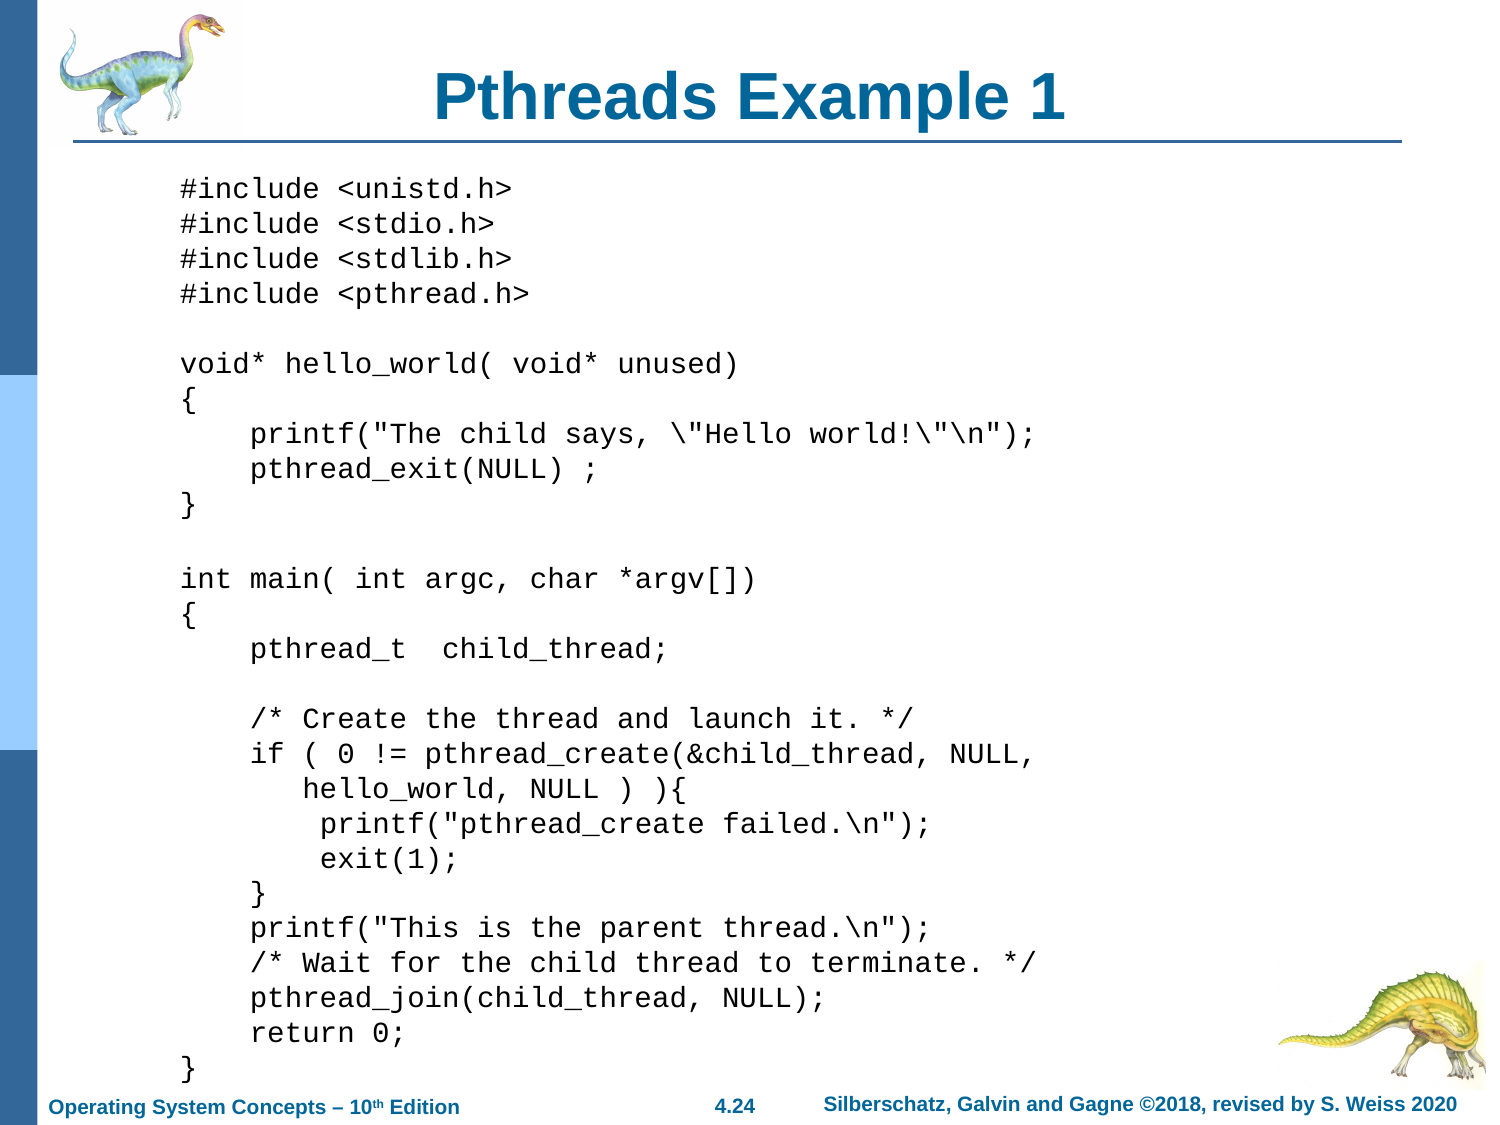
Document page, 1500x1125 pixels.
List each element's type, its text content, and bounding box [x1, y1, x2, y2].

picture [1291, 959, 1486, 1090]
text_box #include <unistd.h> #include <stdio.h> #include <stdlib.h> #include <pthread.h> void* hello_world( void* unused) { printf("The child says, \"Hello world!\"\n"); pthread_exit(NULL) ; } int main( int argc, char *argv[]) { pthread_t child_thread; /* Create the thread and launch it. */ if ( 0 != pthread_create(&child_thread, NULL, hello_world, NULL ) ){ printf("pthread_create failed.\n"); exit(1); } printf("This is the parent thread.\n"); /* Wait for the child thread to terminate. */ pthread_join(child_thread, NULL); return 0; } [165, 162, 1291, 1092]
picture [46, 0, 243, 149]
title Pthreads Example 1 [75, 44, 1426, 141]
picture [1140, 1096, 1148, 1101]
